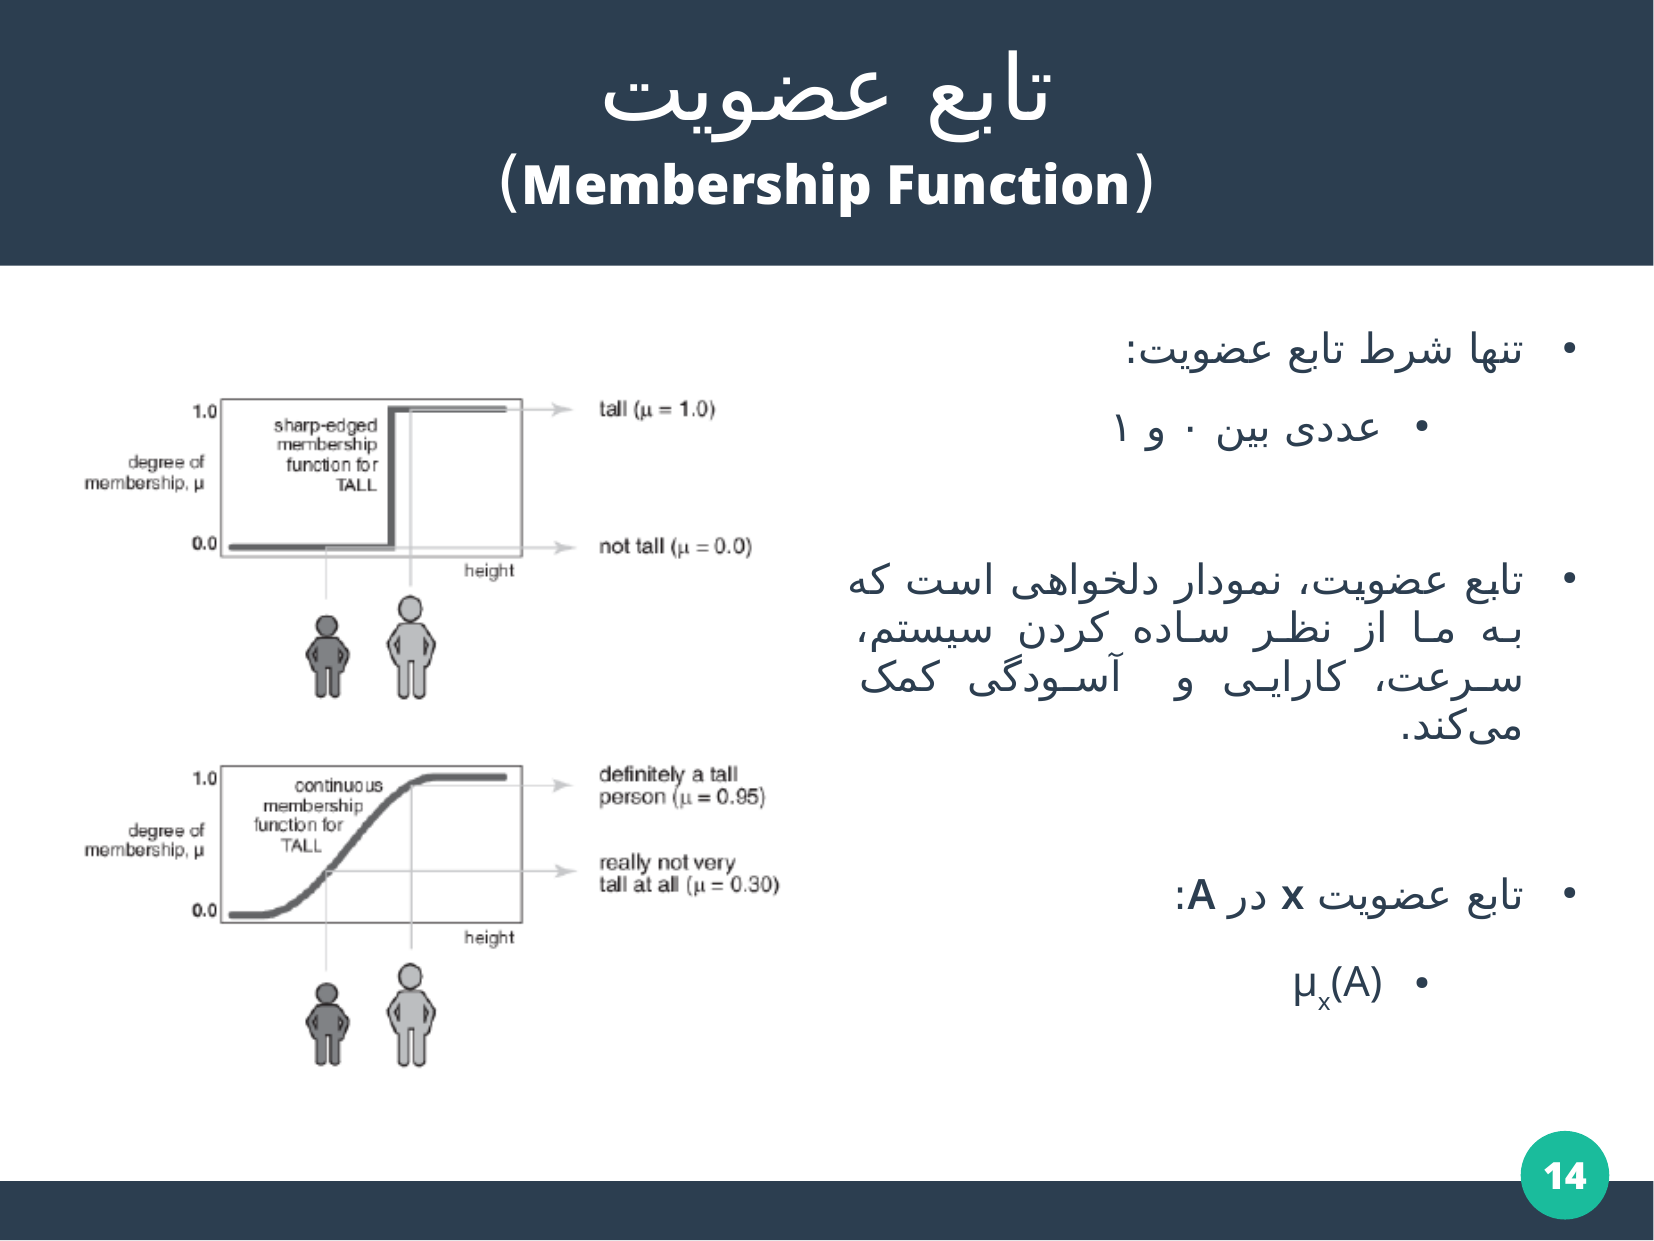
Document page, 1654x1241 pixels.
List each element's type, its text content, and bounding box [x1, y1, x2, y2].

picture [58, 372, 809, 1104]
list تنها شرط تابع عضویت: عددی بین ۰ و ۱ تابع عضویت، نمودار دلخواهی است که به ما از نظر ساده کردن سیستم، سرعت، کارایی و آسودگی کمک می‌کند. تابع عضویت x در A: µx(A) [845, 324, 1596, 1152]
title تابع عضویت (Membership Function) [59, 49, 1595, 207]
